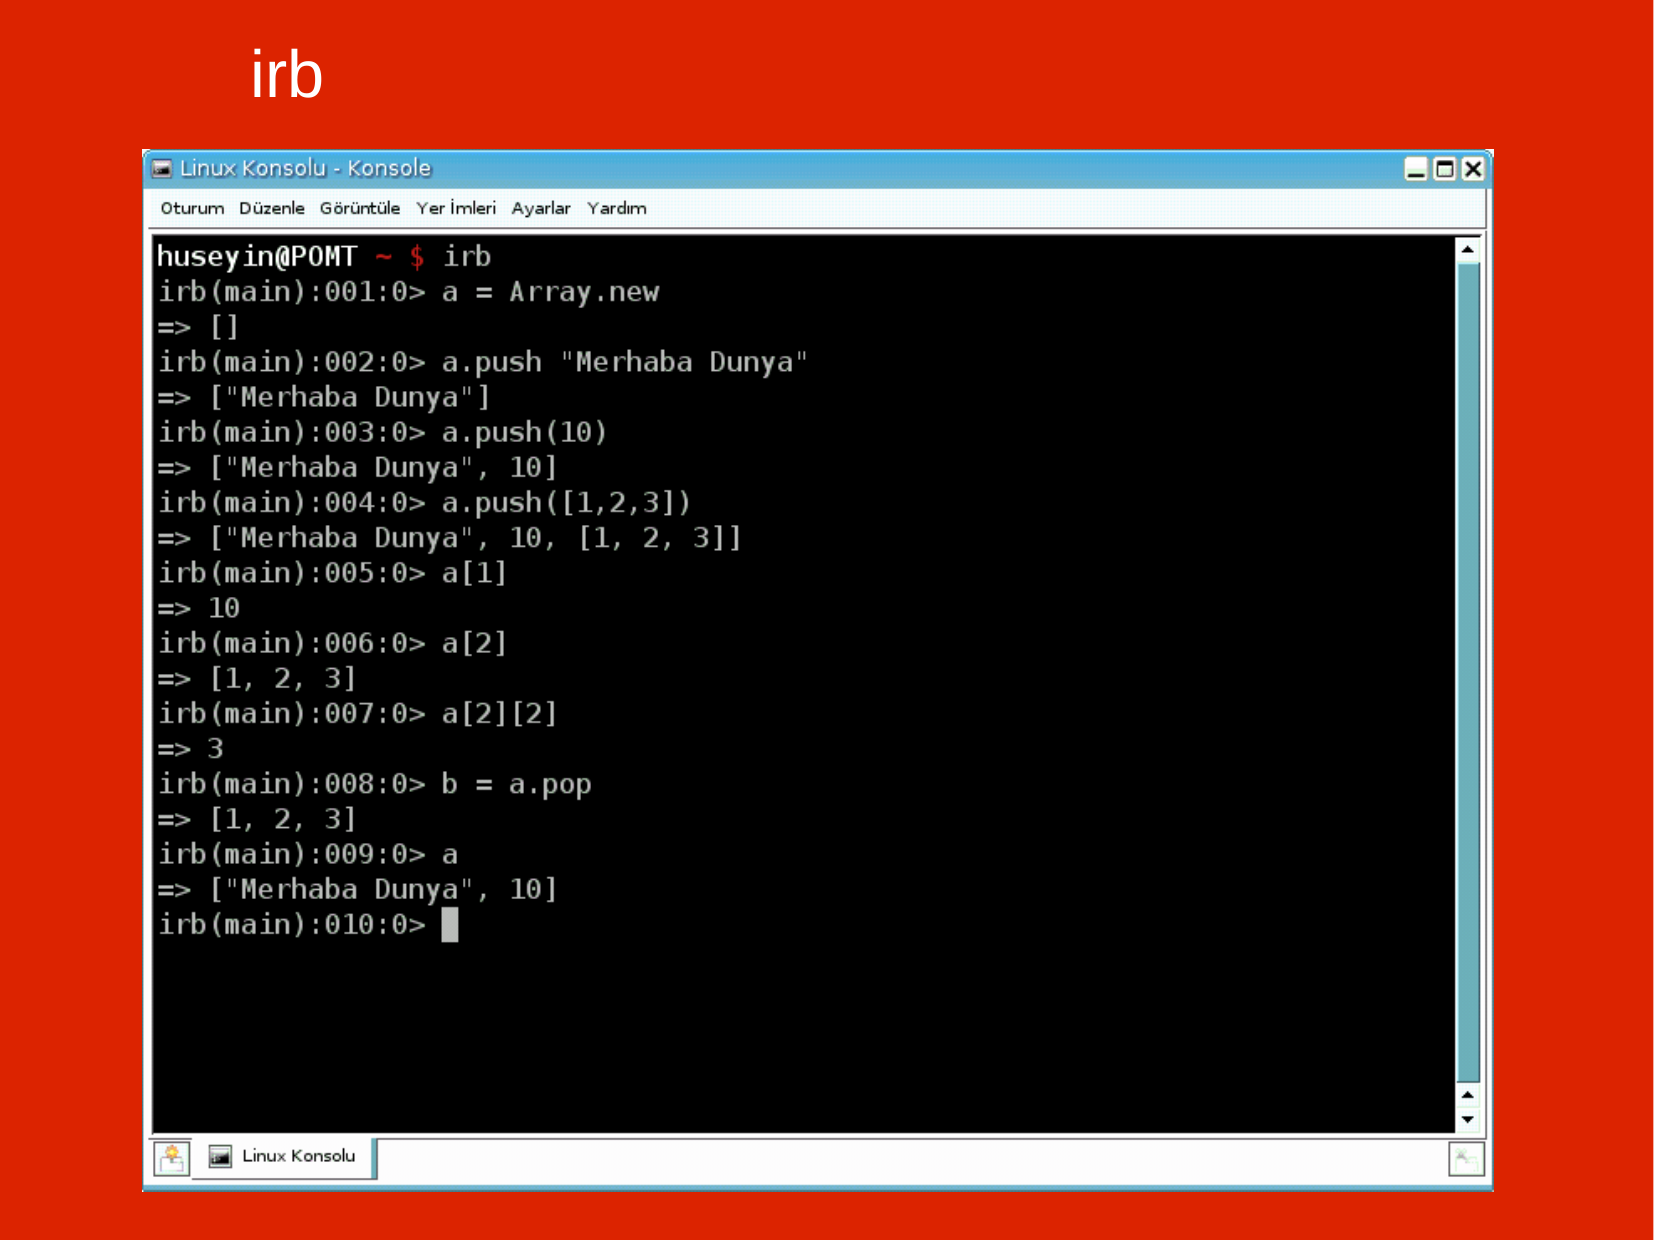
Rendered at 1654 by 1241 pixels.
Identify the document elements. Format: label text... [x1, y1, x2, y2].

title irb [250, 11, 1477, 137]
picture [142, 149, 1494, 1192]
